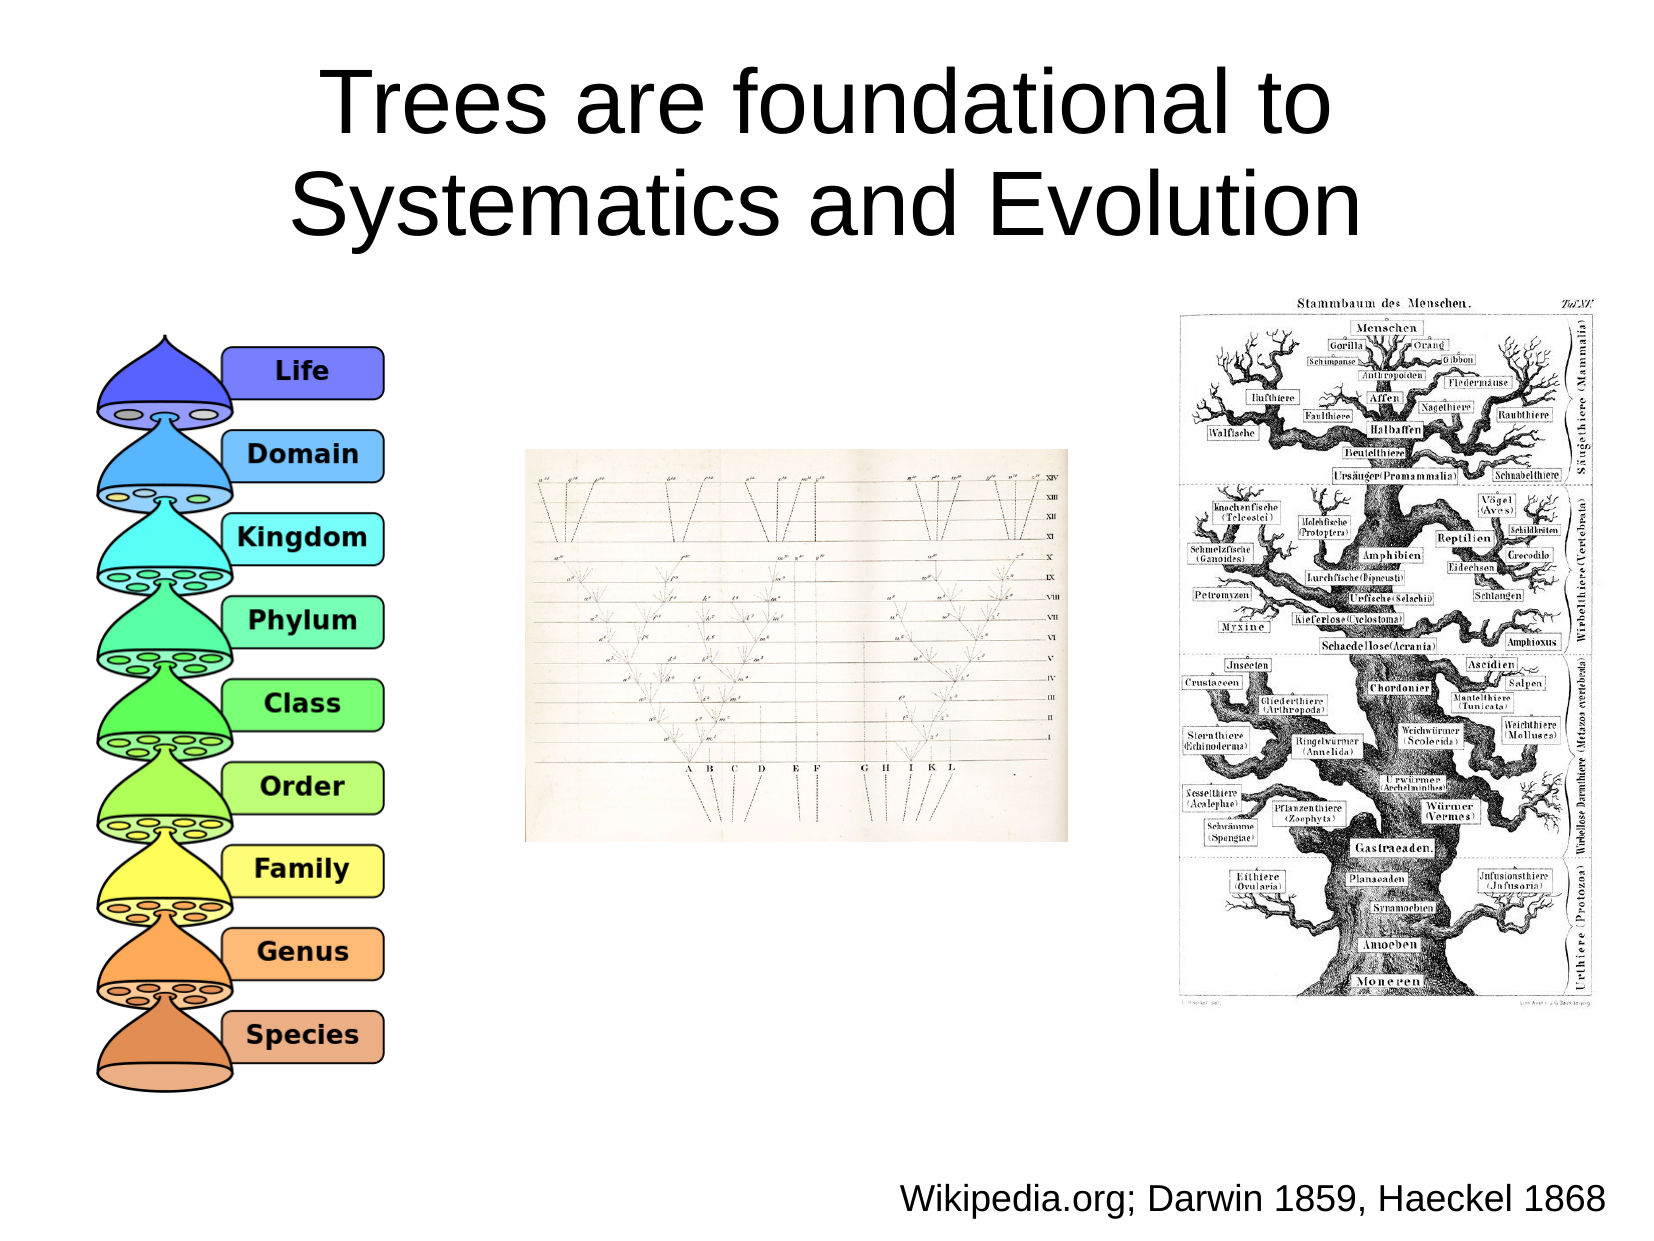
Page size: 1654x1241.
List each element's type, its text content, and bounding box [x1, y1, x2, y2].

picture [90, 327, 391, 1098]
picture [1164, 290, 1607, 1010]
picture [525, 449, 1068, 842]
title Trees are foundational to Systematics and Evolution [82, 49, 1571, 257]
text_box Wikipedia.org; Darwin 1859, Haeckel 1868 [885, 1170, 1638, 1241]
